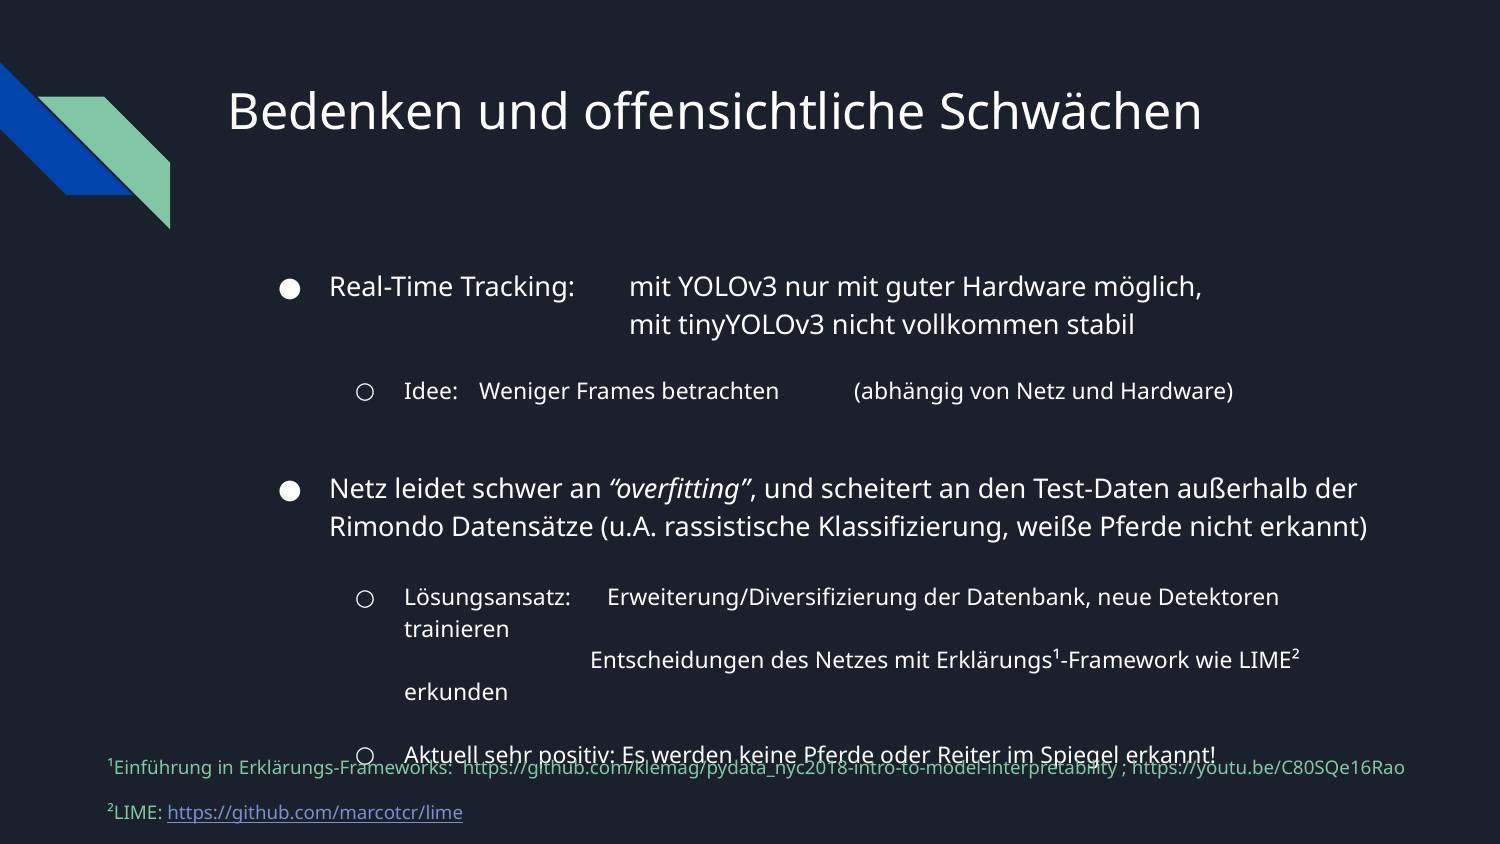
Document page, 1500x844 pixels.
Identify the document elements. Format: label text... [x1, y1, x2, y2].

list Real-Time Tracking: mit YOLOv3 nur mit guter Hardware möglich, mit tinyYOLOv3 nicht vollkommen stabil Idee: Weniger Frames betrachten (abhängig von Netz und Hardware) Netz leidet schwer an “overfitting”, und scheitert an den Test-Daten außerhalb der Rimondo Datensätze (u.A. rassistische Klassifizierung, weiße Pferde nicht erkannt) Lösungsansatz: Erweiterung/Diversifizierung der Datenbank, neue Detektoren trainieren Entscheidungen des Netzes mit Erklärungs¹-Framework wie LIME² erkunden Aktuell sehr positiv: Es werden keine Pferde oder Reiter im Spiegel erkannt! [239, 249, 1394, 685]
title Bedenken und offensichtliche Schwächen [212, 64, 1368, 184]
text_box ¹Einführung in Erklärungs-Frameworks: https://github.com/klemag/pydata_nyc2018-intro-to-model-interpretability ; https://youtu.be/C80SQe16Rao ²LIME: https://github.com/marcotcr/lime [92, 741, 1425, 794]
